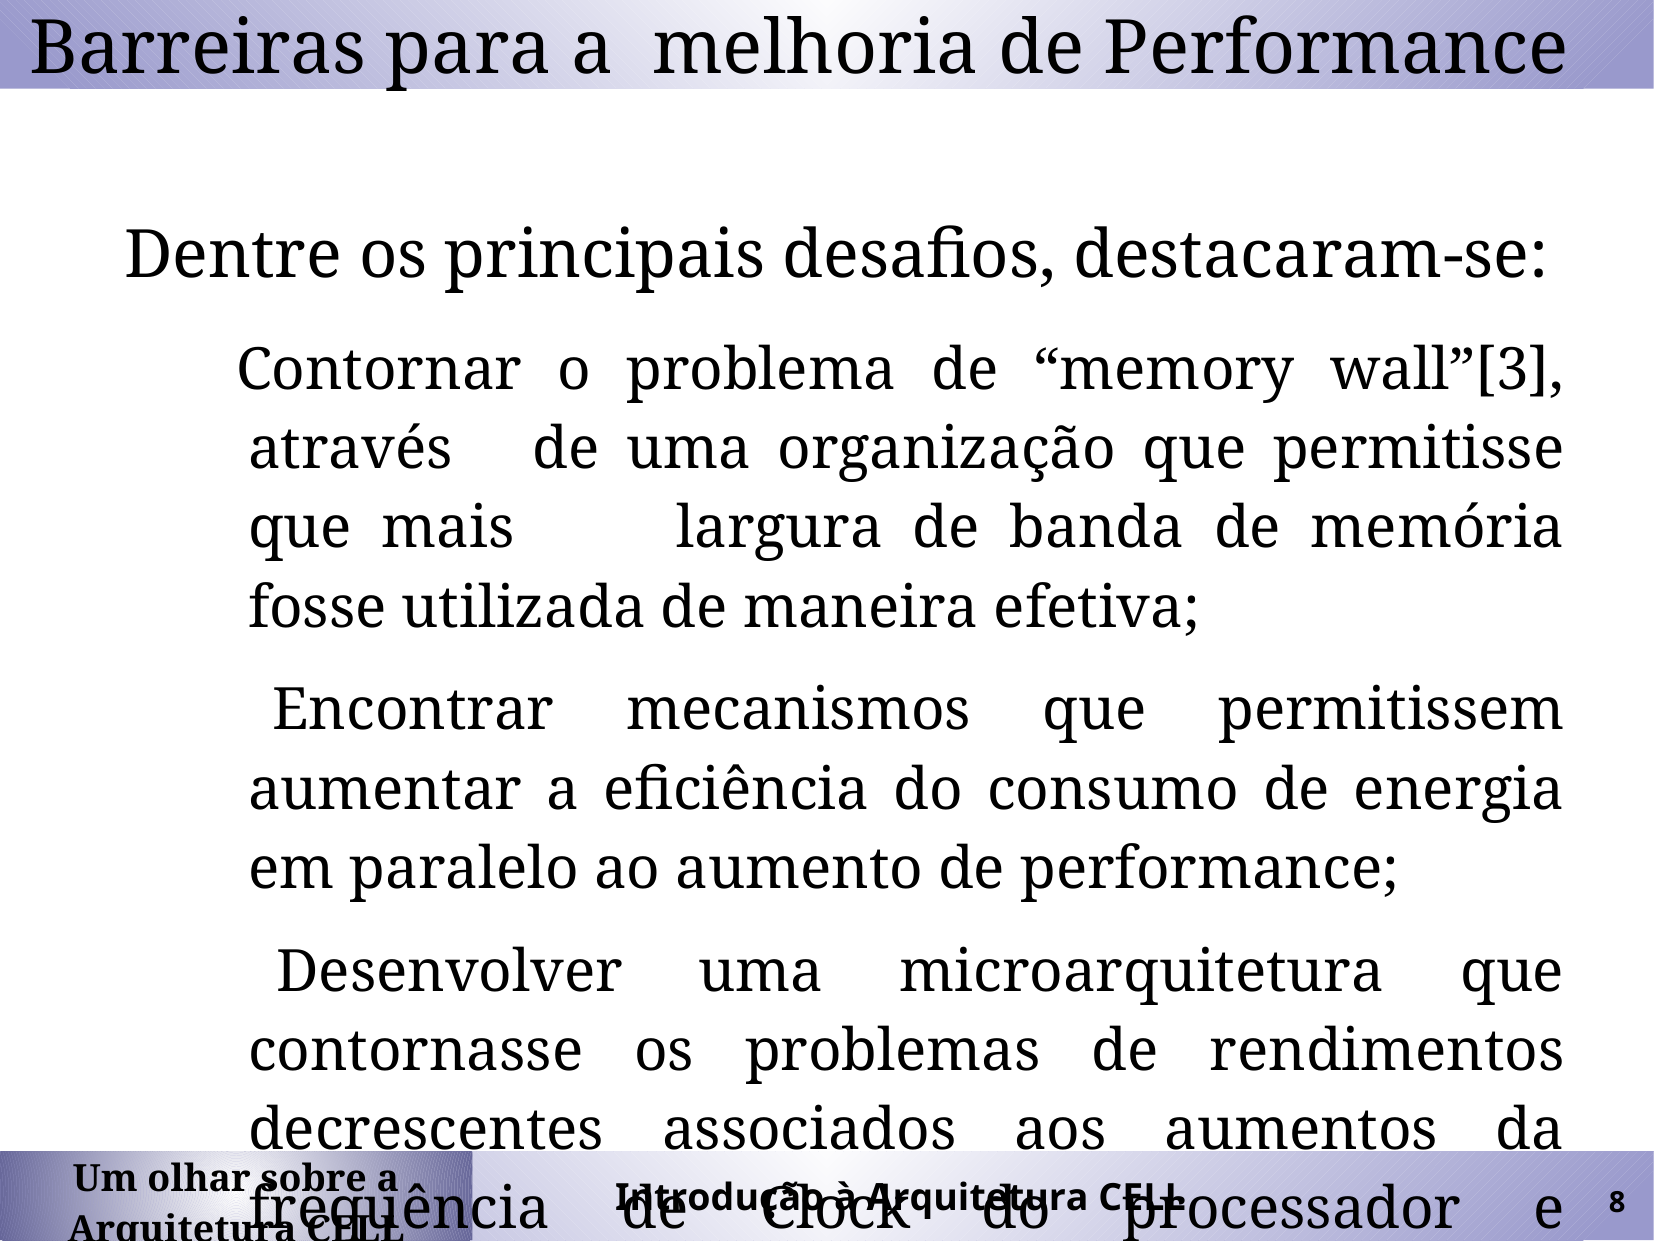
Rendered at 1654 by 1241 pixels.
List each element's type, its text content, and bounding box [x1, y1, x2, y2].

title Barreiras para a melhoria de Performance [29, 7, 1654, 83]
text_box Introdução à Arquitetura CELL [501, 1151, 1300, 1241]
list Dentre os principais desafios, destacaram-se: Contornar o problema de “memory wall”[3], através de uma organização que permitisse que mais largura de banda de memória fosse utilizada de maneira efetiva; Encontrar mecanismos que permitissem aumentar a eficiência do consumo de energia em paralelo ao aumento de performance; Desenvolver uma microarquitetura que contornasse os problemas de rendimentos decrescentes associados aos aumentos da frequência de Clock do processador e profundidade de Pipeline; [106, 206, 1565, 1063]
